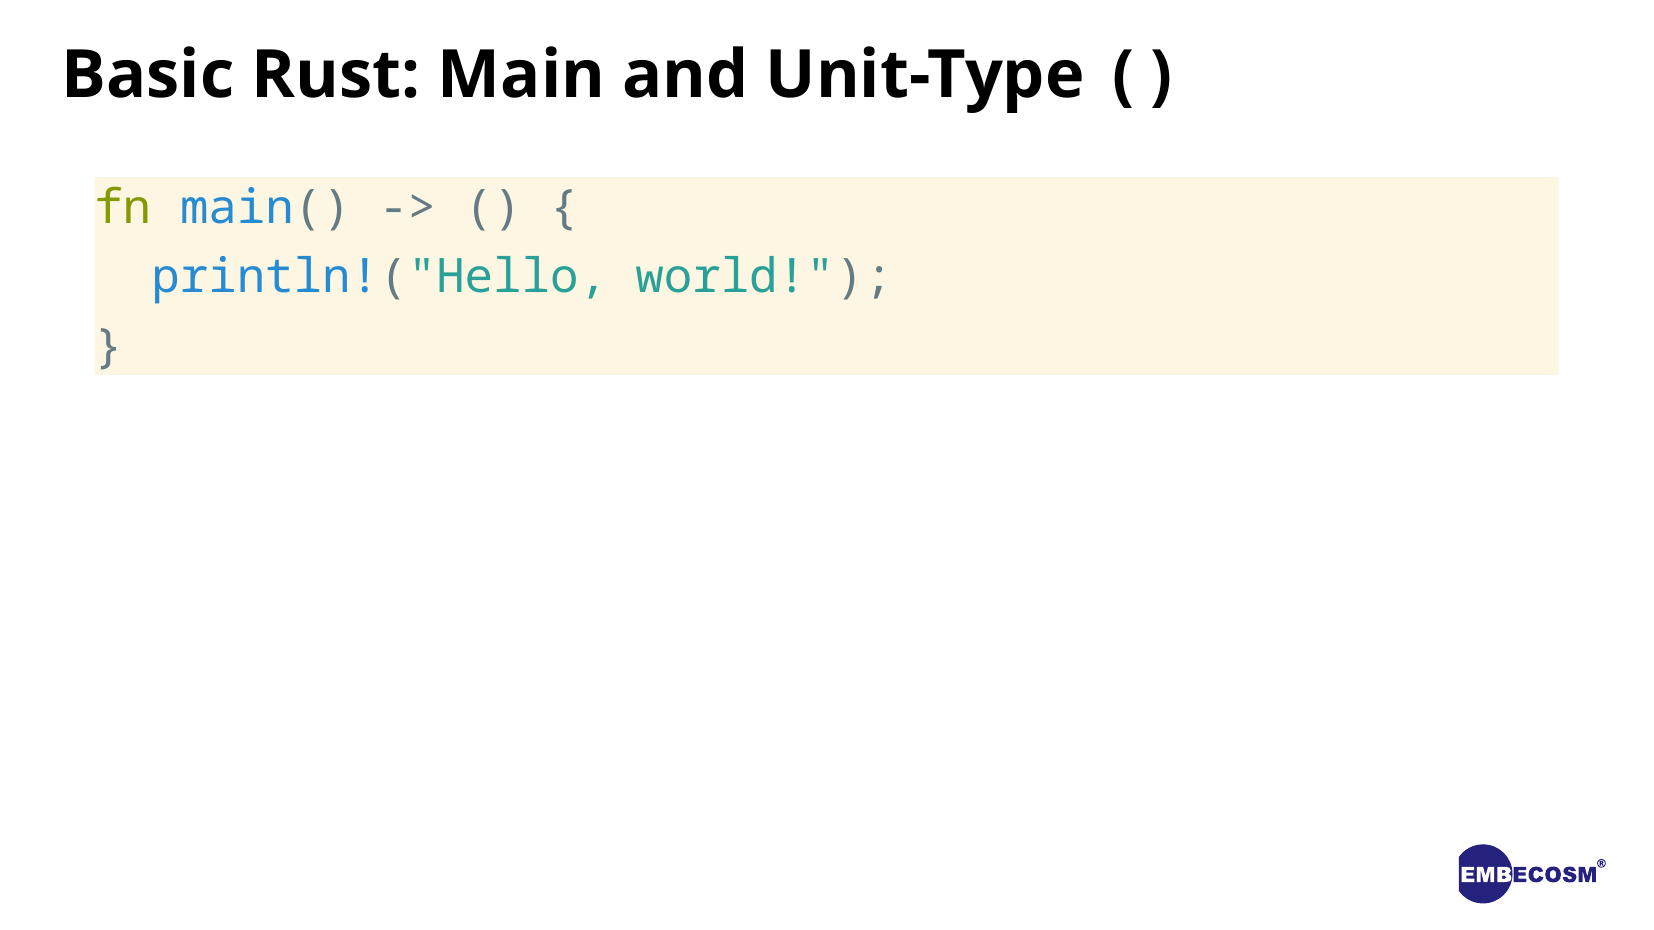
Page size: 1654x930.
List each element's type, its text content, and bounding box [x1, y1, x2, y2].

list fn main() -> () { println!("Hello, world!"); } [94, 177, 1559, 375]
title Basic Rust: Main and Unit-Type () [47, 26, 1606, 178]
